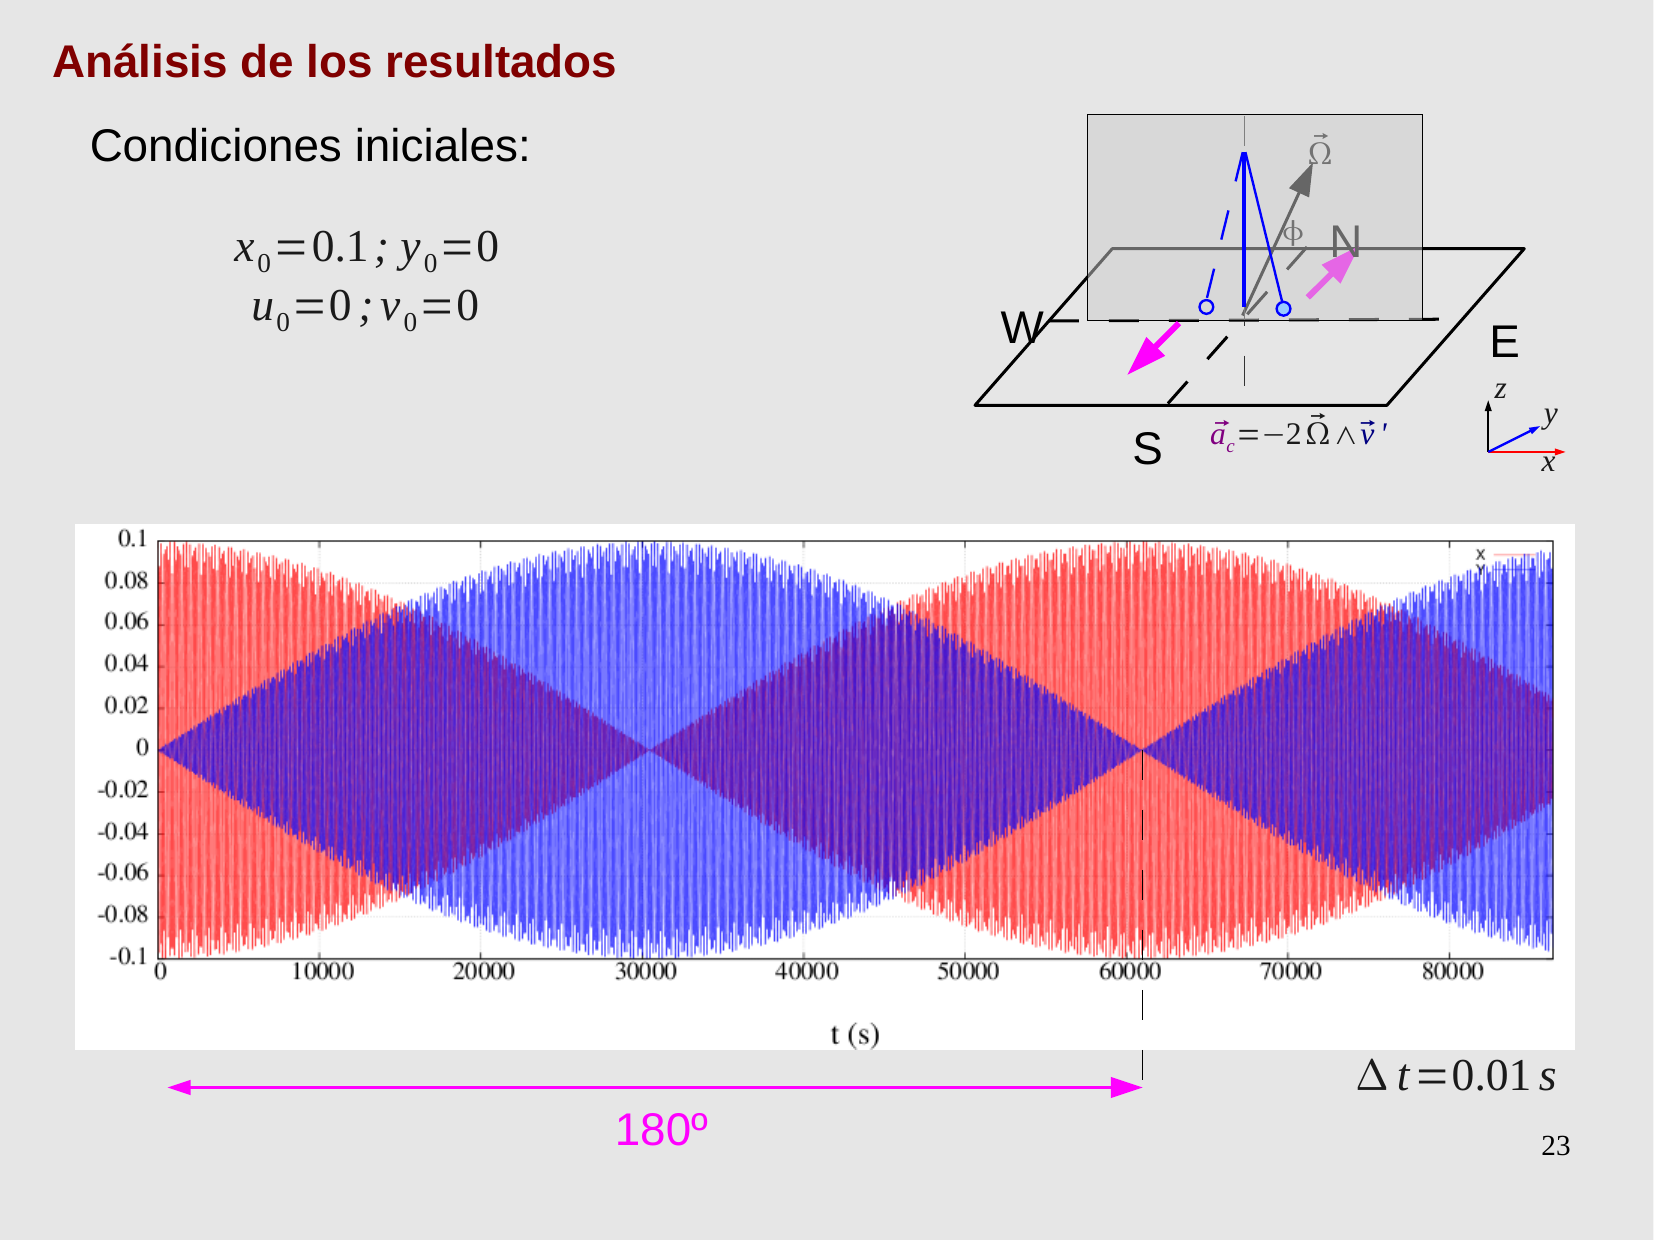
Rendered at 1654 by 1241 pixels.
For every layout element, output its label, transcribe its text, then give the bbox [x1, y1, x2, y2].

chart [1350, 1050, 1564, 1101]
chart [1488, 371, 1512, 406]
text_box [1087, 114, 1423, 321]
text_box 180º [600, 1096, 826, 1163]
chart [1204, 411, 1391, 457]
chart [1535, 395, 1562, 430]
text_box W [985, 294, 1043, 361]
text_box S [1117, 415, 1176, 482]
text_box Análisis de los resultados [37, 28, 676, 95]
text_box Condiciones iniciales: [75, 112, 713, 179]
picture [75, 524, 1575, 1050]
chart [1535, 443, 1561, 479]
text_box E [1474, 309, 1540, 376]
chart [225, 220, 505, 338]
